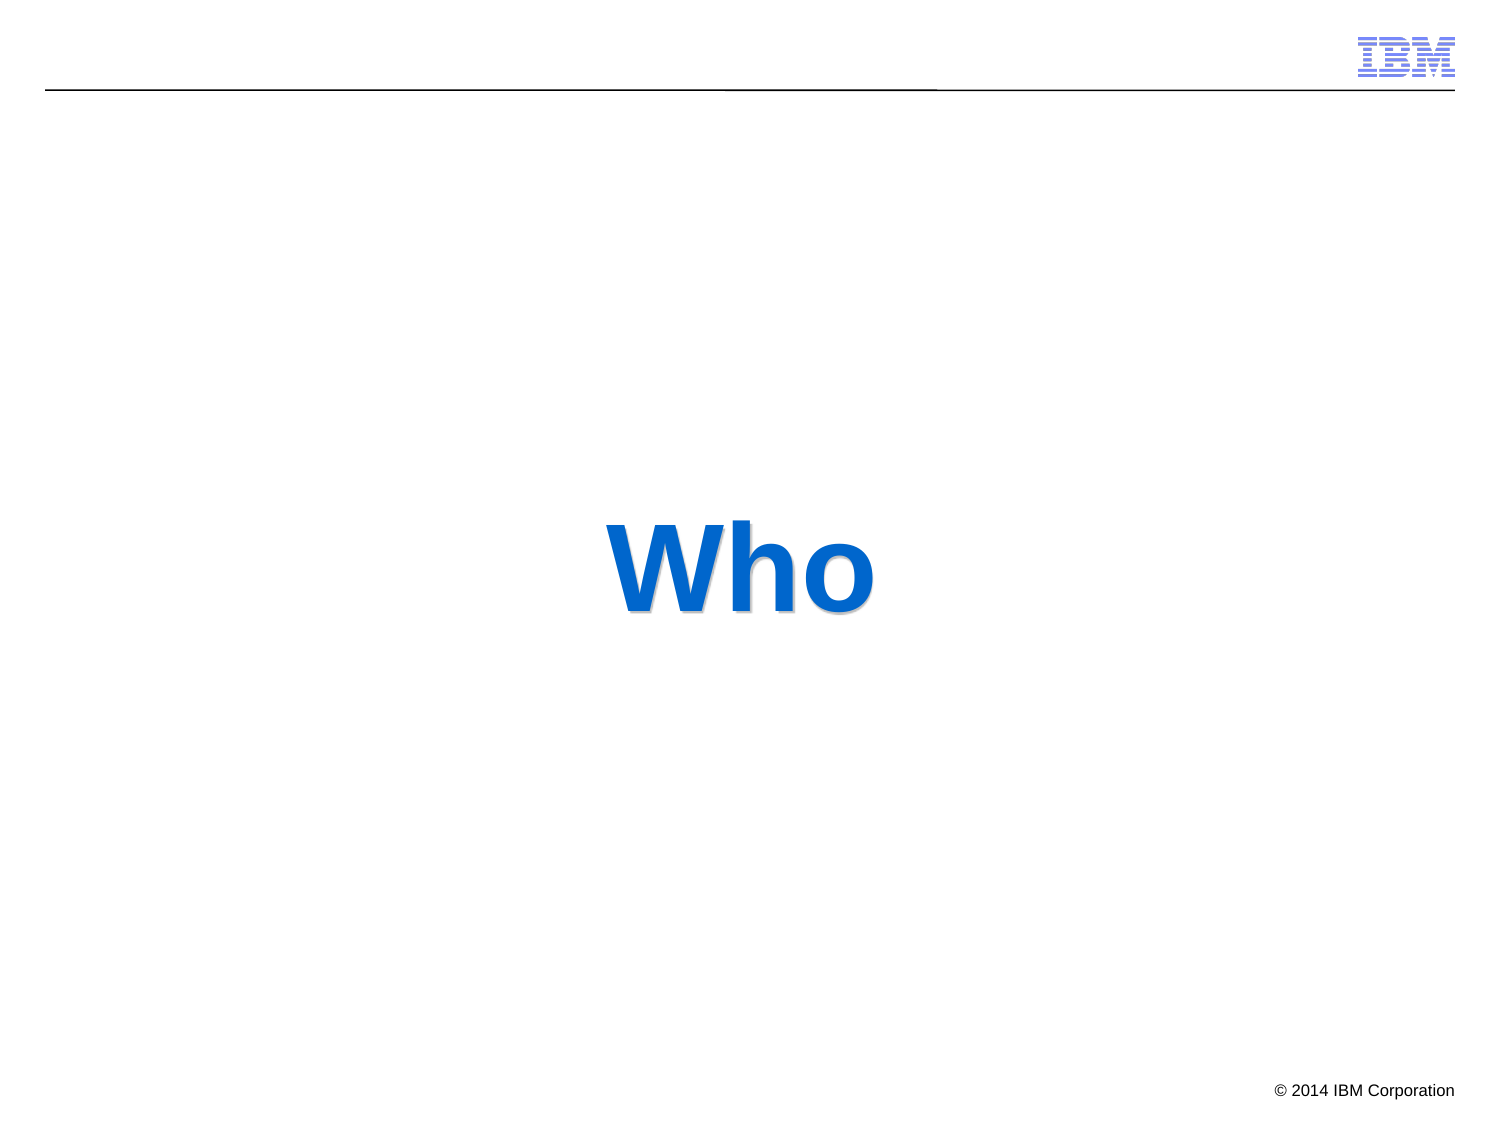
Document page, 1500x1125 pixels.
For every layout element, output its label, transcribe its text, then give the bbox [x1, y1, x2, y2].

picture [1358, 37, 1455, 77]
list Who [29, 496, 1455, 684]
